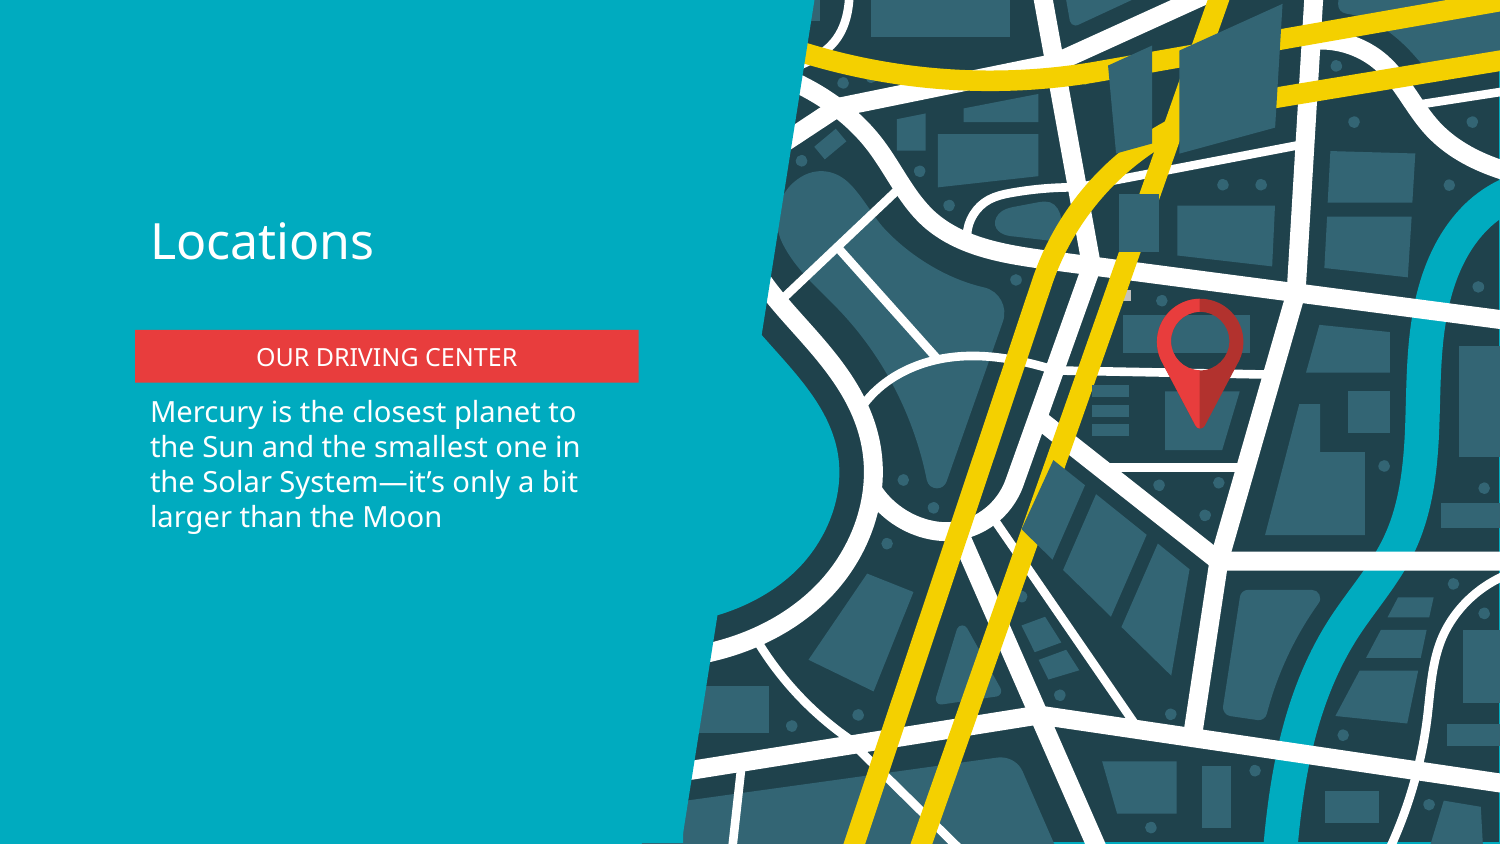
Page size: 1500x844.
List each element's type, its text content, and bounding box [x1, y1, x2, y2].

list Mercury is the closest planet to the Sun and the smallest one in the Solar System—it’s only a bit larger than the Moon [135, 383, 639, 652]
title Locations [135, 192, 686, 287]
title OUR DRIVING CENTER [135, 329, 639, 383]
text_box [0, 0, 1500, 844]
